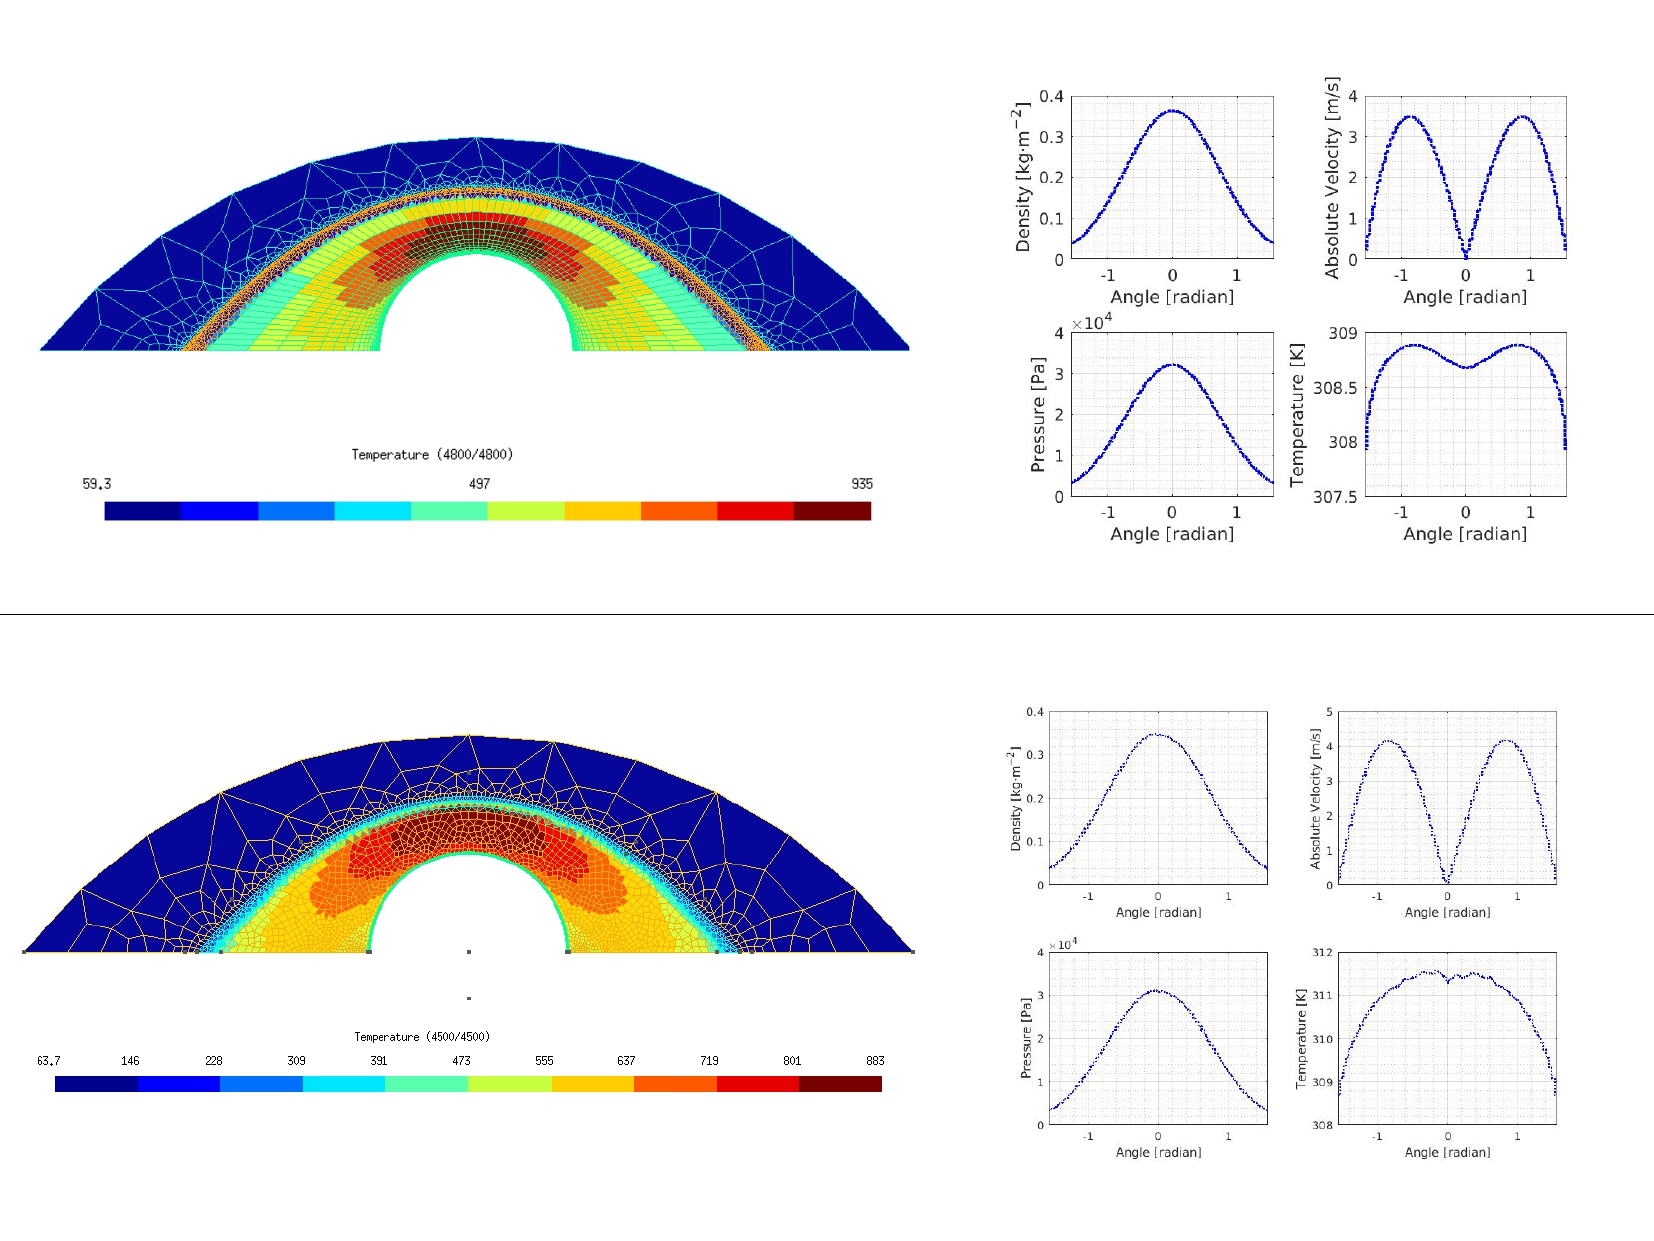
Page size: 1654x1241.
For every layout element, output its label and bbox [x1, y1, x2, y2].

picture [11, 59, 910, 367]
picture [11, 708, 945, 987]
picture [964, 58, 1630, 558]
picture [59, 401, 910, 544]
picture [11, 997, 945, 1111]
picture [963, 673, 1619, 1181]
